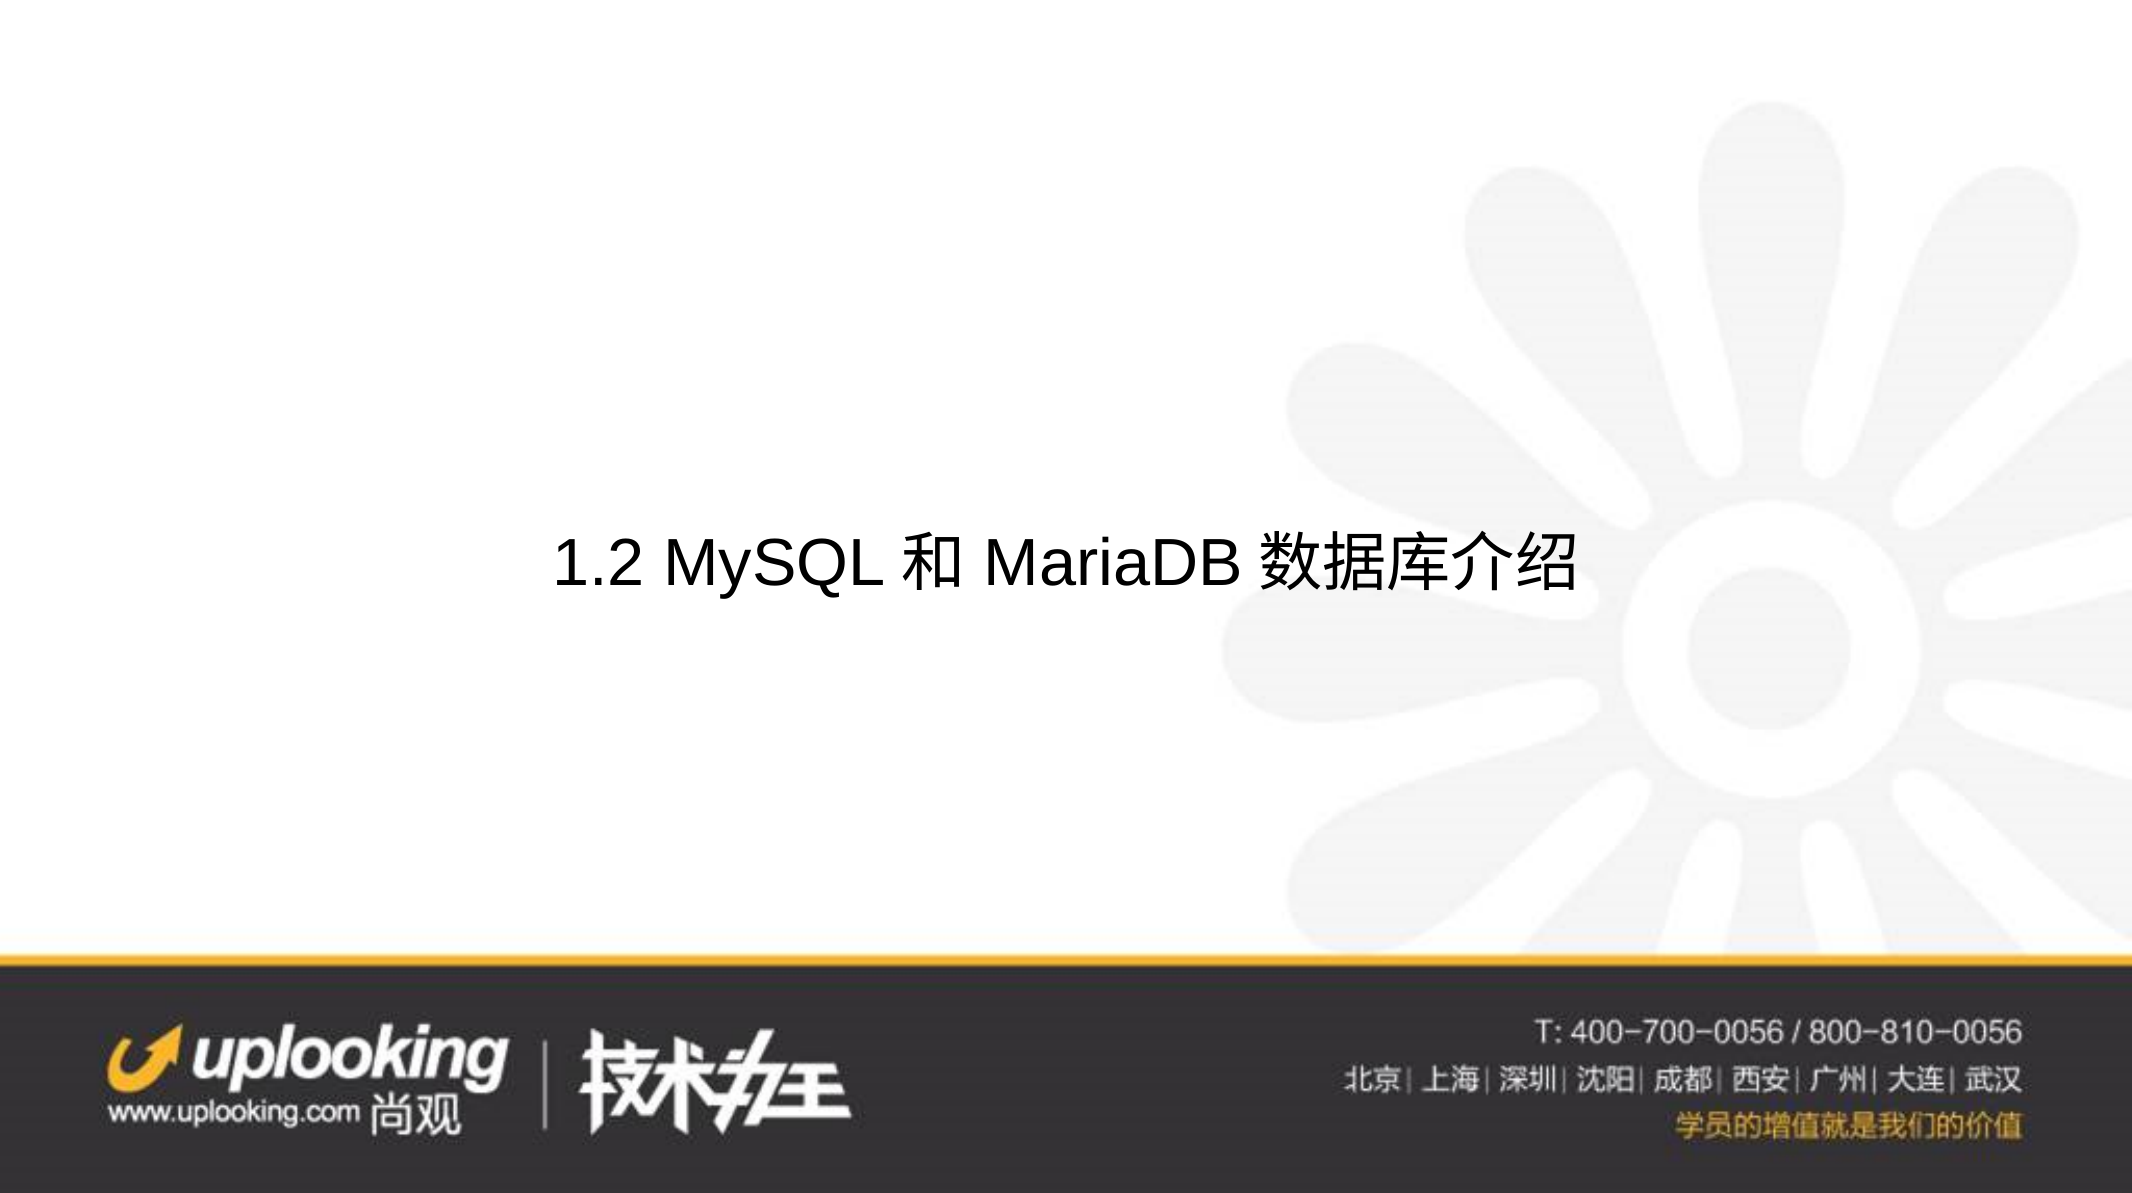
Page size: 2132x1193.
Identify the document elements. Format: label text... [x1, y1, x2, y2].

subtitle 1.2 MySQL和MariaDB数据库介绍 [106, 47, 2026, 1067]
picture [0, 0, 2132, 1193]
